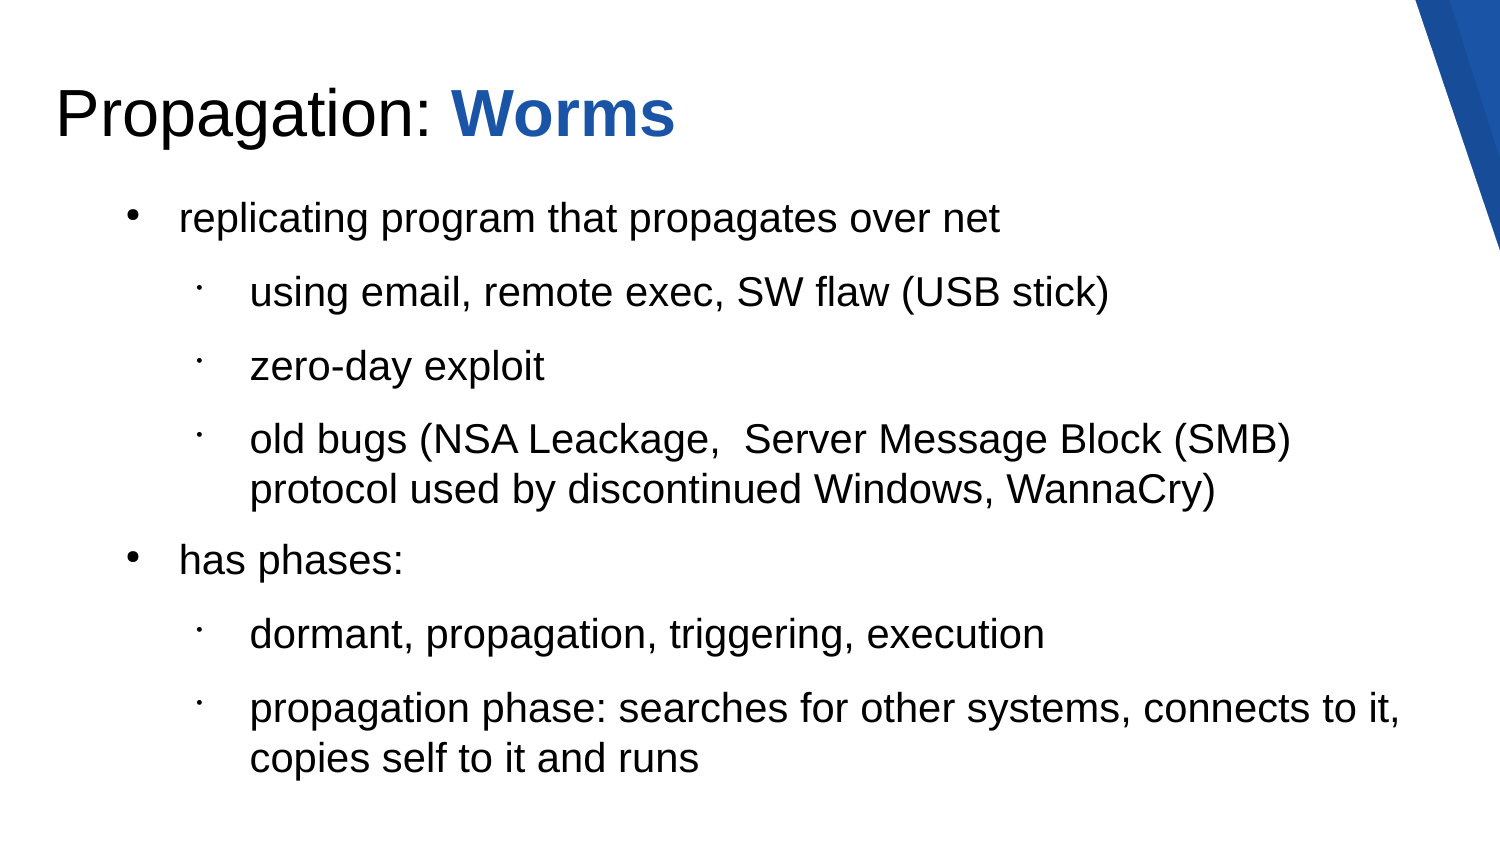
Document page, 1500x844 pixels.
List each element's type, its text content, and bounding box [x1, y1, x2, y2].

list replicating program that propagates over net using email, remote exec, SW flaw (USB stick) zero-day exploit old bugs (NSA Leackage, Server Message Block (SMB) protocol used by discontinued Windows, WannaCry) has phases: dormant, propagation, triggering, execution propagation phase: searches for other systems, connects to it, copies self to it and runs [92, 176, 1459, 646]
title Propagation: Worms [40, 97, 1231, 166]
